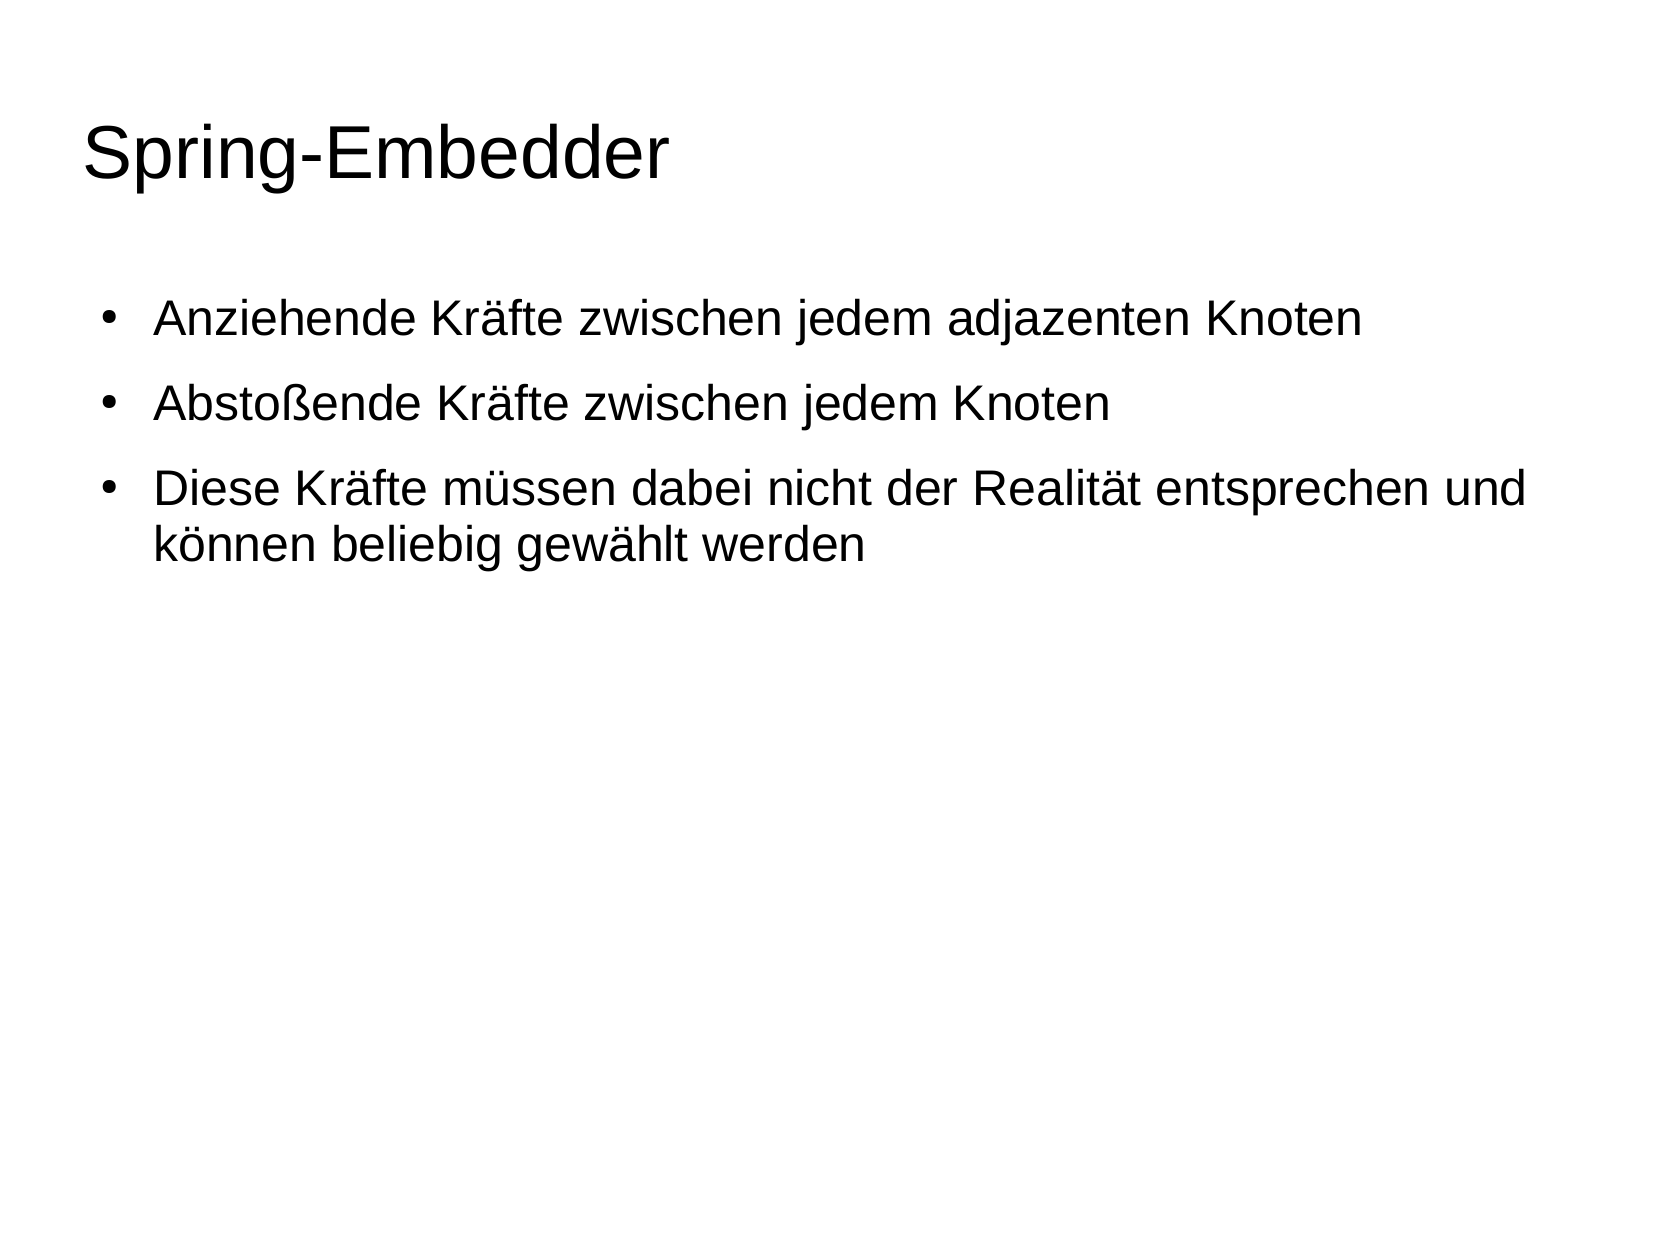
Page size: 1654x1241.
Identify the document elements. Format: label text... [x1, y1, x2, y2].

list Anziehende Kräfte zwischen jedem adjazenten Knoten Abstoßende Kräfte zwischen jedem Knoten Diese Kräfte müssen dabei nicht der Realität entsprechen und können beliebig gewählt werden [82, 290, 1571, 1109]
title Spring-Embedder [82, 49, 1571, 257]
